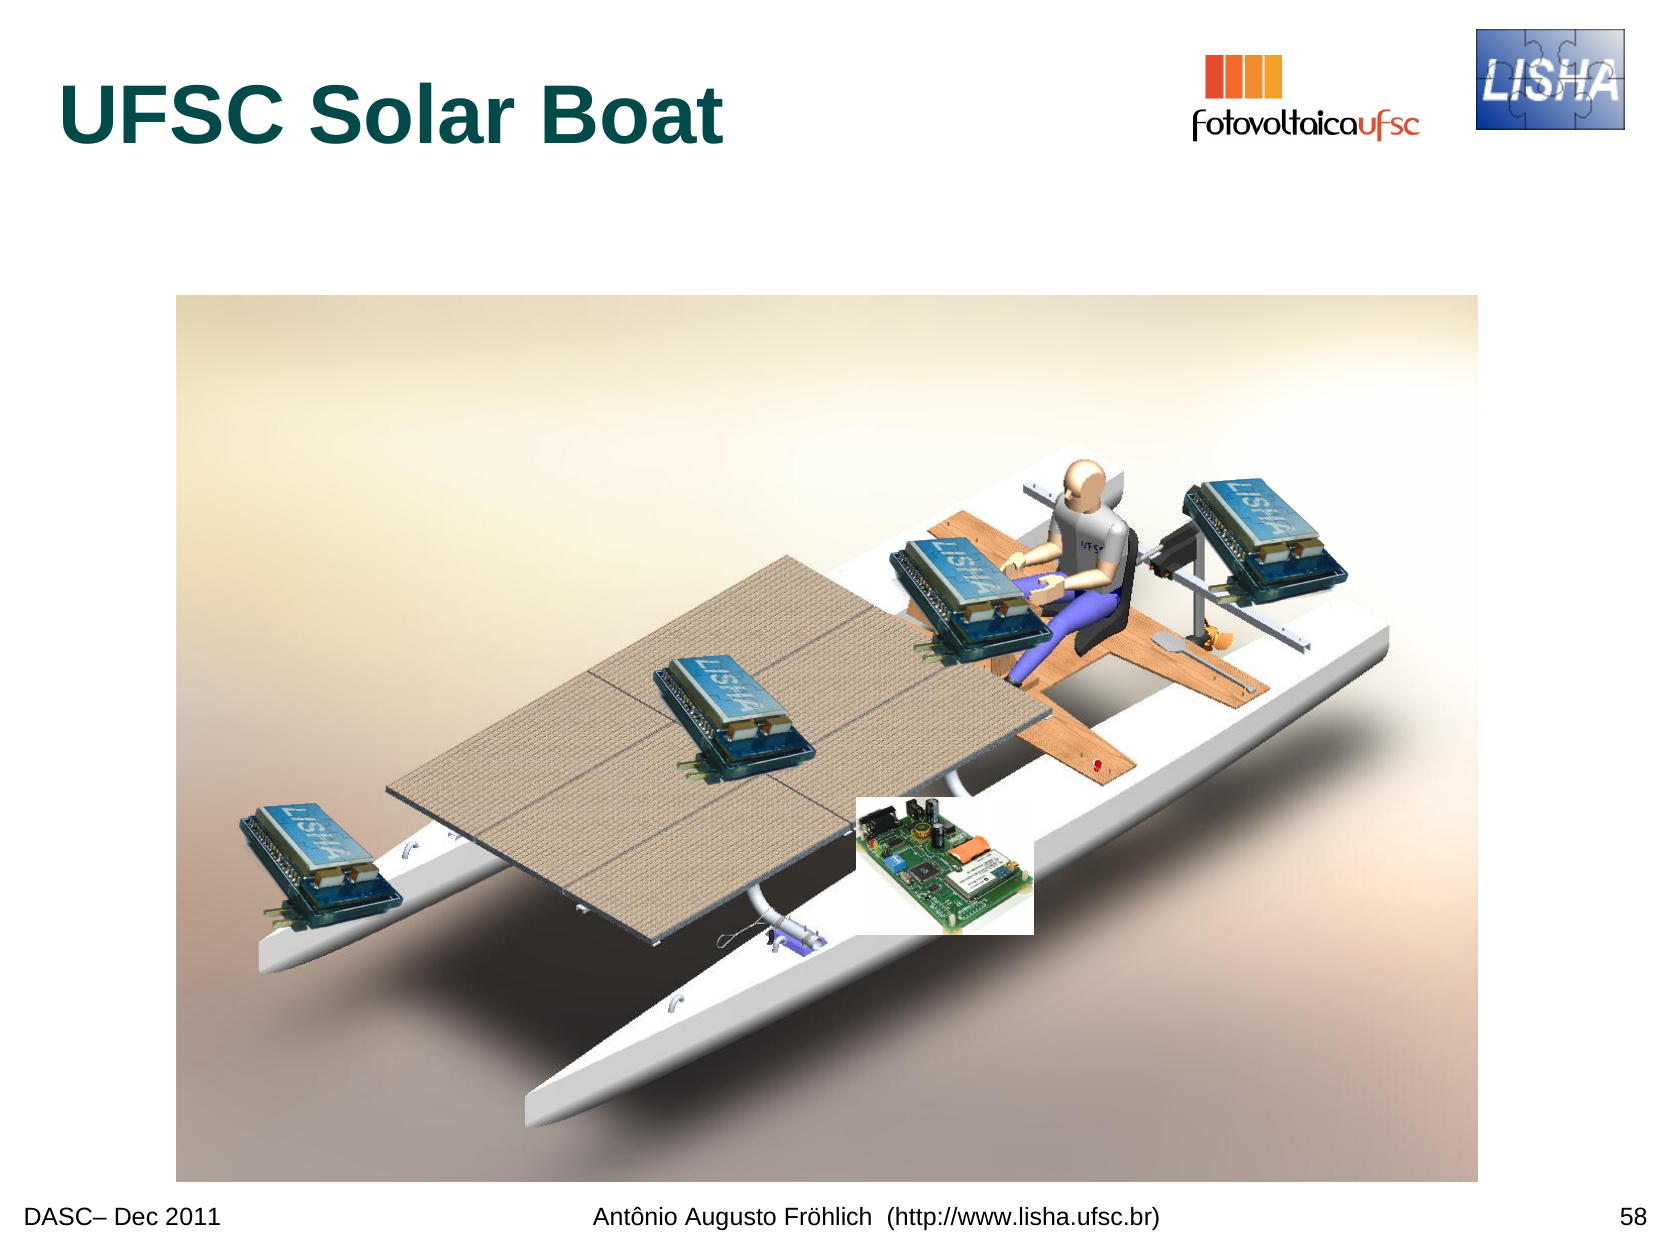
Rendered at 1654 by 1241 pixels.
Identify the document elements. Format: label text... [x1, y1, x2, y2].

picture [1476, 29, 1625, 130]
picture [1187, 47, 1424, 147]
title UFSC Solar Boat [58, 11, 1463, 219]
picture [176, 295, 1478, 1182]
